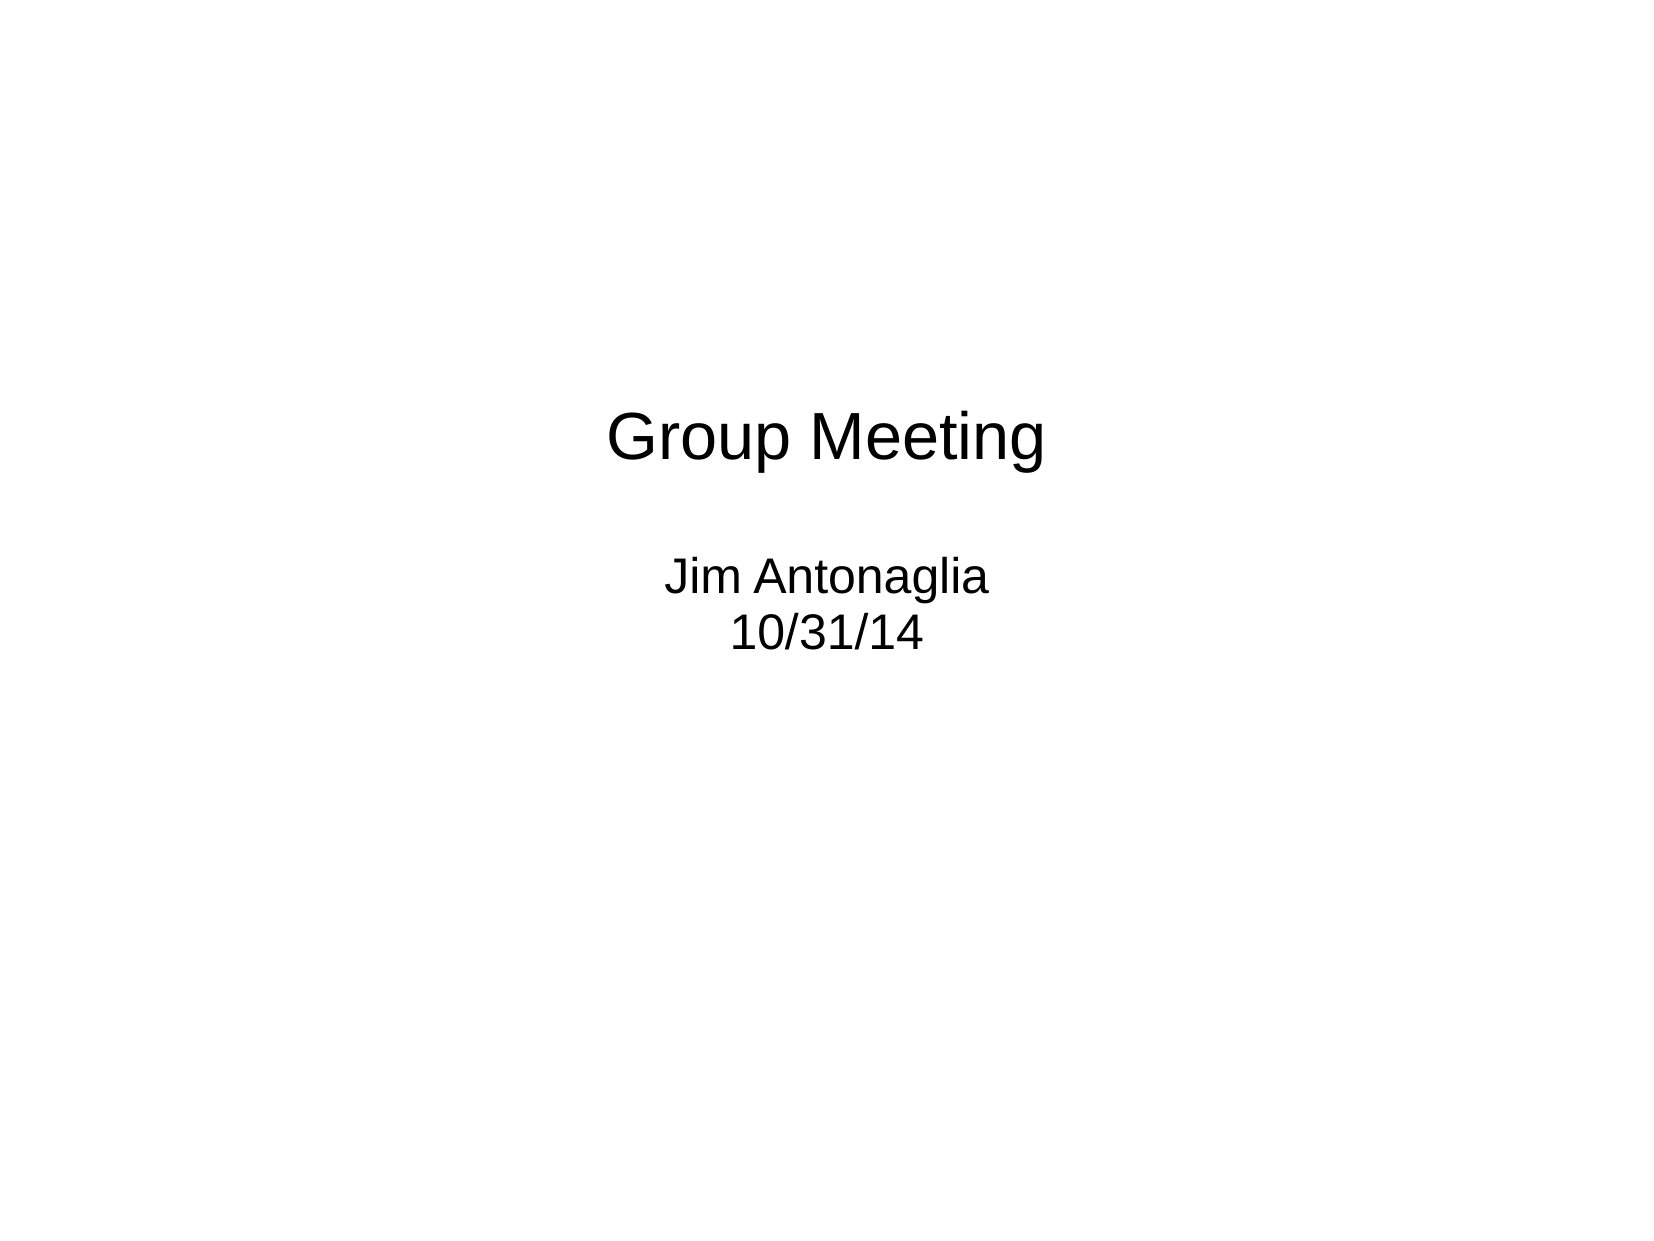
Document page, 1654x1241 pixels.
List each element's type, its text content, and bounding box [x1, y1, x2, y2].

subtitle Group Meeting Jim Antonaglia 10/31/14 [82, 49, 1571, 1010]
